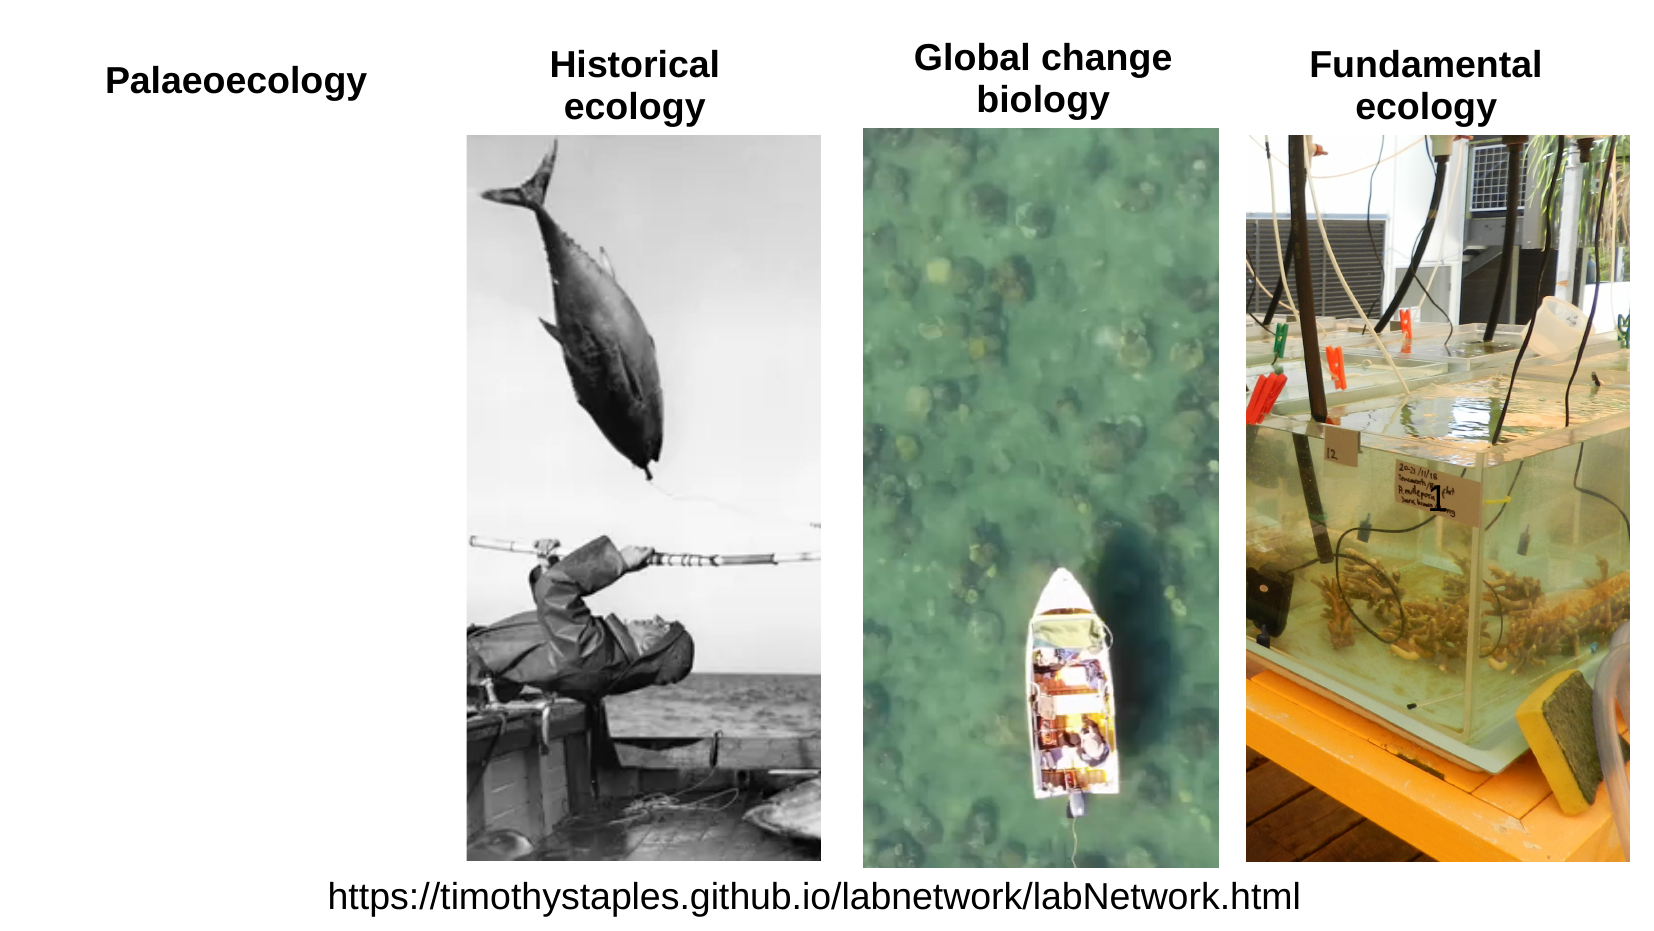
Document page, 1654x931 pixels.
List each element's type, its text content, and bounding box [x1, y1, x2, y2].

text_box Palaeoecology [88, 52, 384, 152]
text_box Global change biology [880, 29, 1206, 128]
text_box [862, 128, 1220, 869]
text_box Fundamental ecology [1263, 36, 1589, 135]
picture [466, 135, 821, 861]
text_box https://timothystaples.github.io/labnetwork/labNetwork.html [312, 868, 1347, 925]
picture [1246, 135, 1630, 862]
text_box Historical ecology [501, 36, 768, 135]
